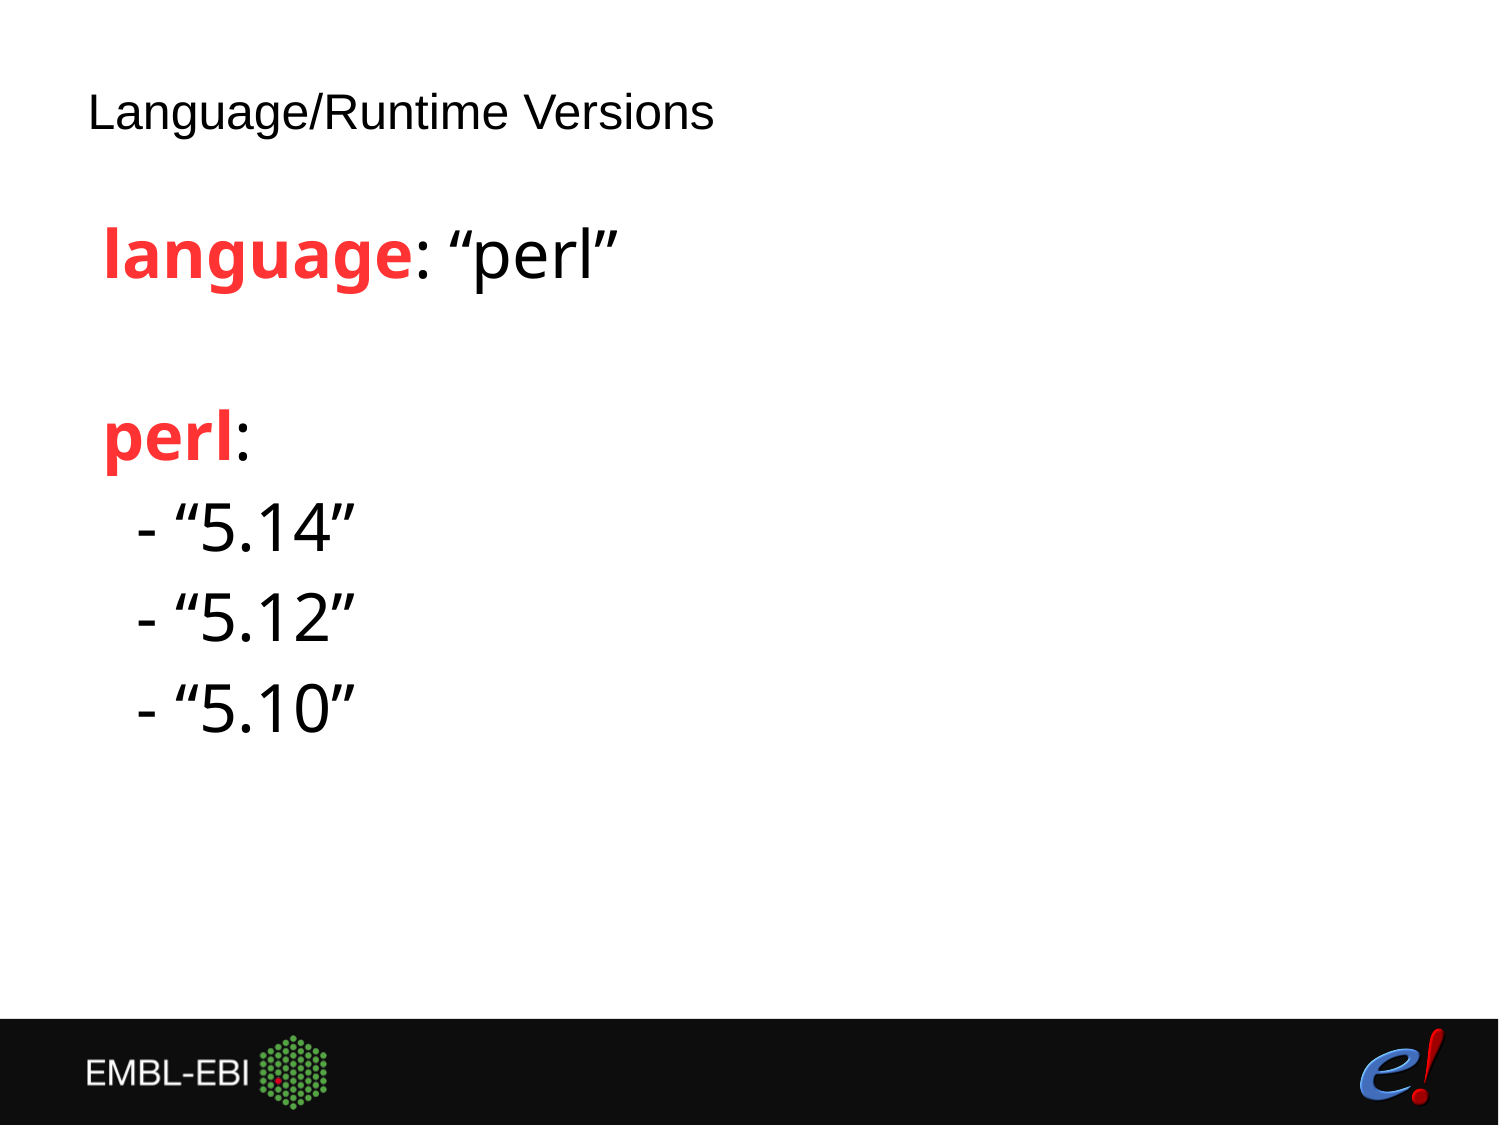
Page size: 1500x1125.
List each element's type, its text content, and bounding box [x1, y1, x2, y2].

text_box language: “perl” perl: - “5.14” - “5.12” - “5.10” [87, 200, 561, 703]
picture [1357, 1026, 1448, 1112]
title Language/Runtime Versions [87, 50, 1425, 175]
picture [87, 1035, 327, 1110]
